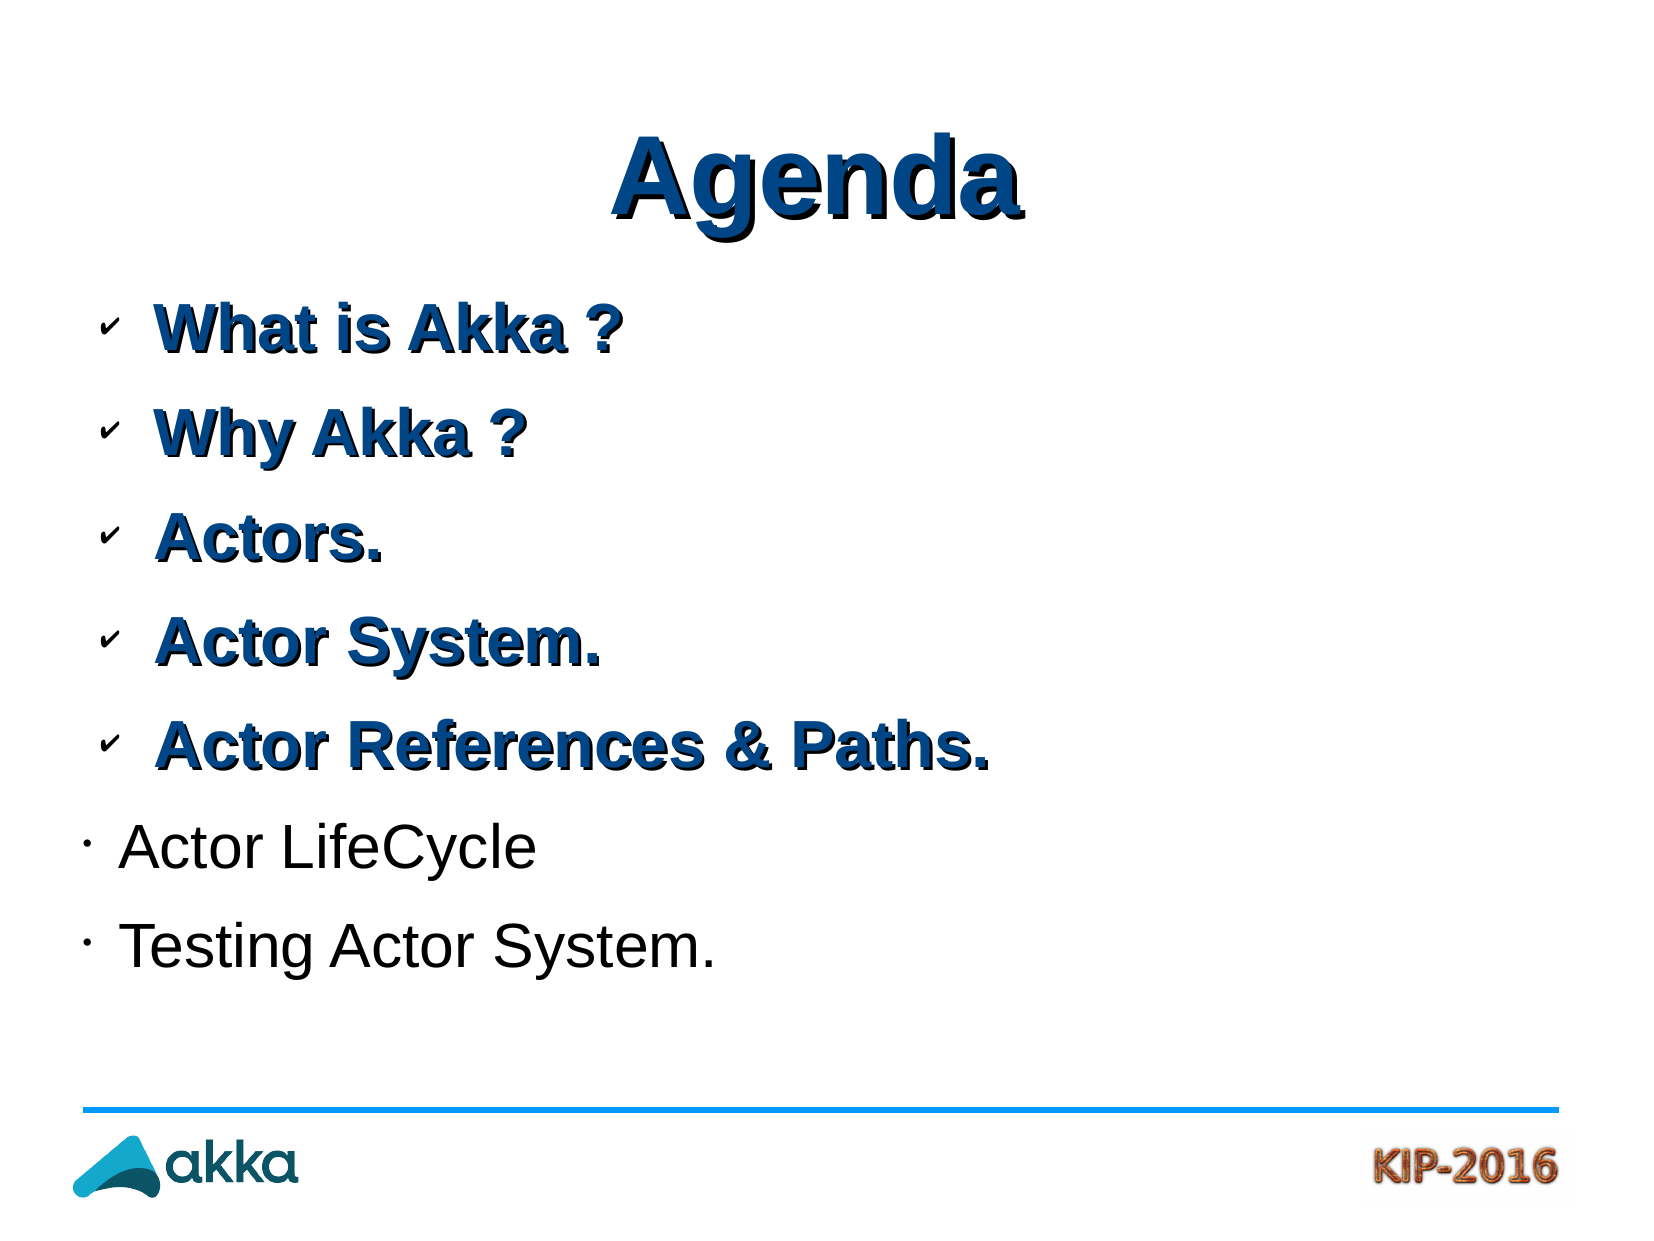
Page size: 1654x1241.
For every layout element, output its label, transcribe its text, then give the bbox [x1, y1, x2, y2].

list What is Akka ? Why Akka ? Actors. Actor System. Actor References & Paths. Actor LifeCycle Testing Actor System. [82, 290, 1538, 1010]
text_box Agenda [437, 112, 1192, 239]
picture [61, 1116, 306, 1217]
picture [1360, 1129, 1571, 1204]
